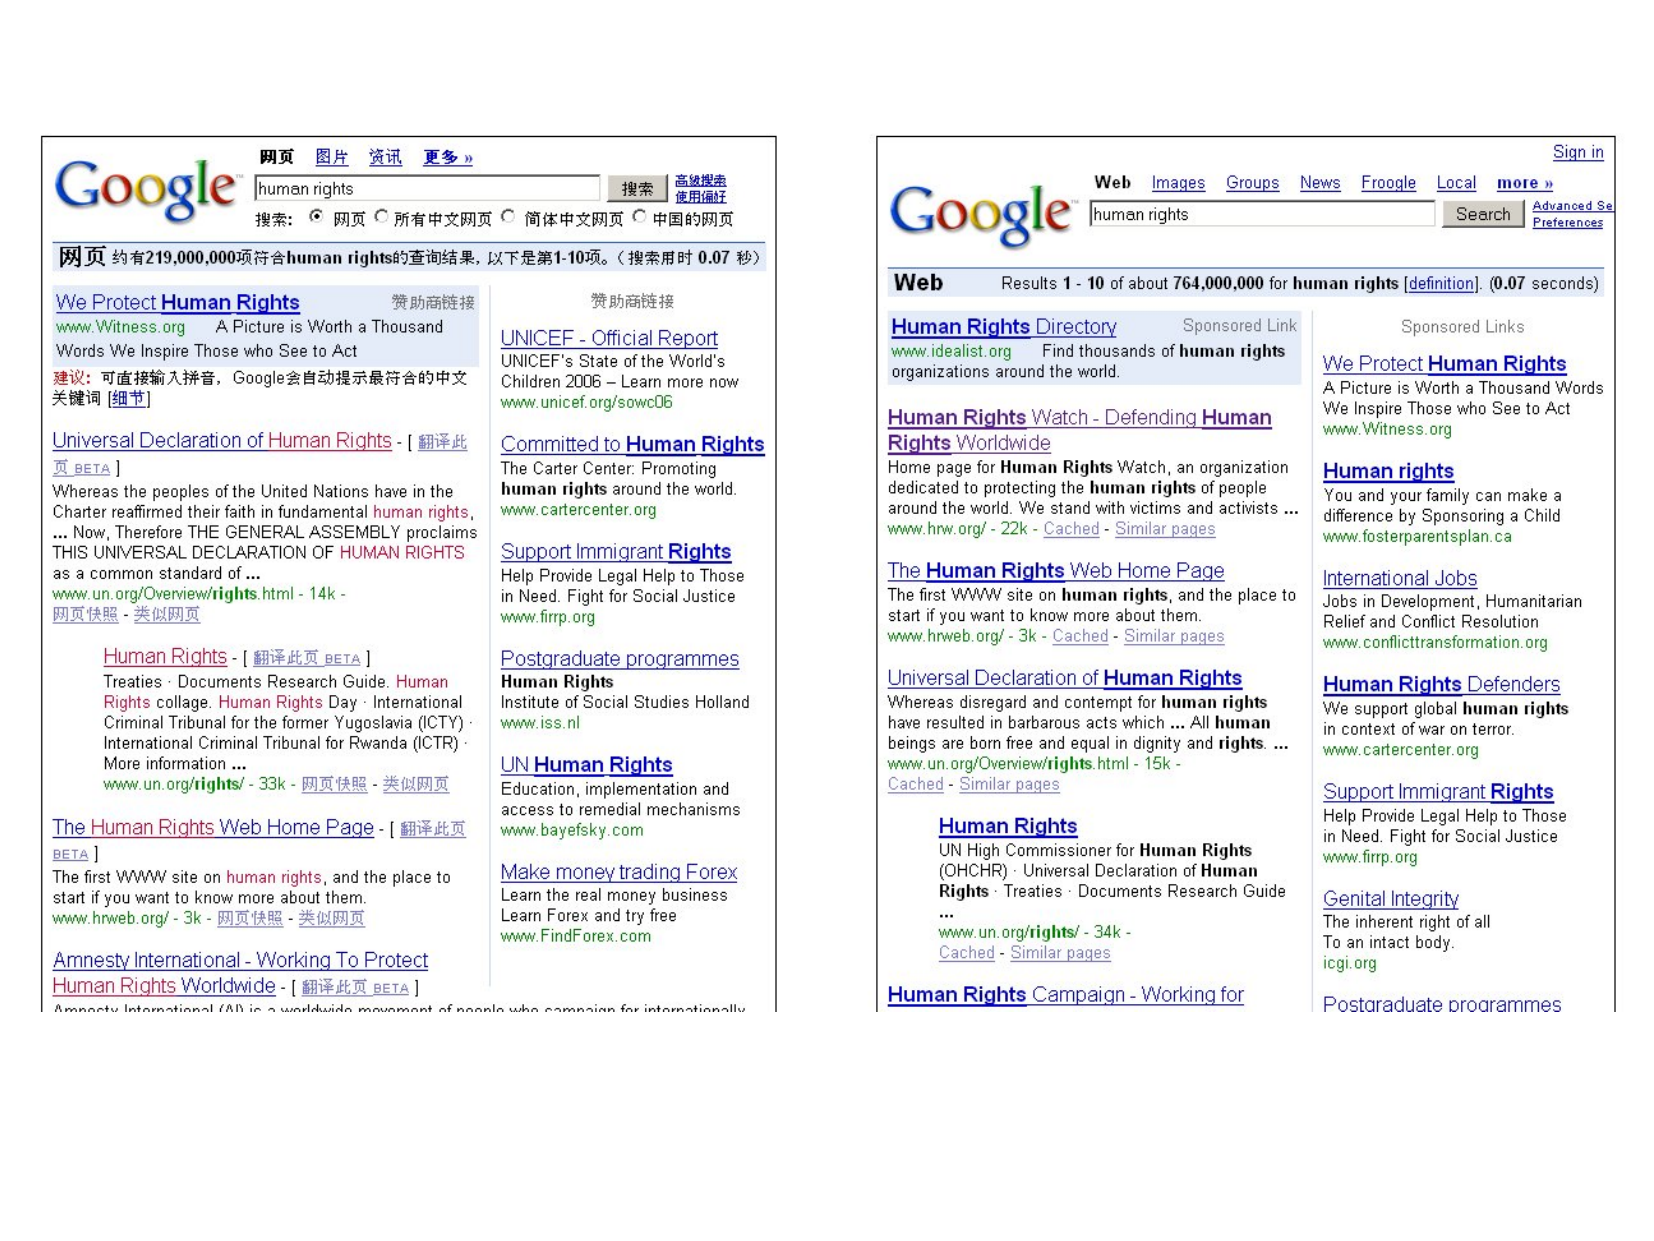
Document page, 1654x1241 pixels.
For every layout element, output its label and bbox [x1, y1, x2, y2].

picture [31, 113, 1626, 1012]
